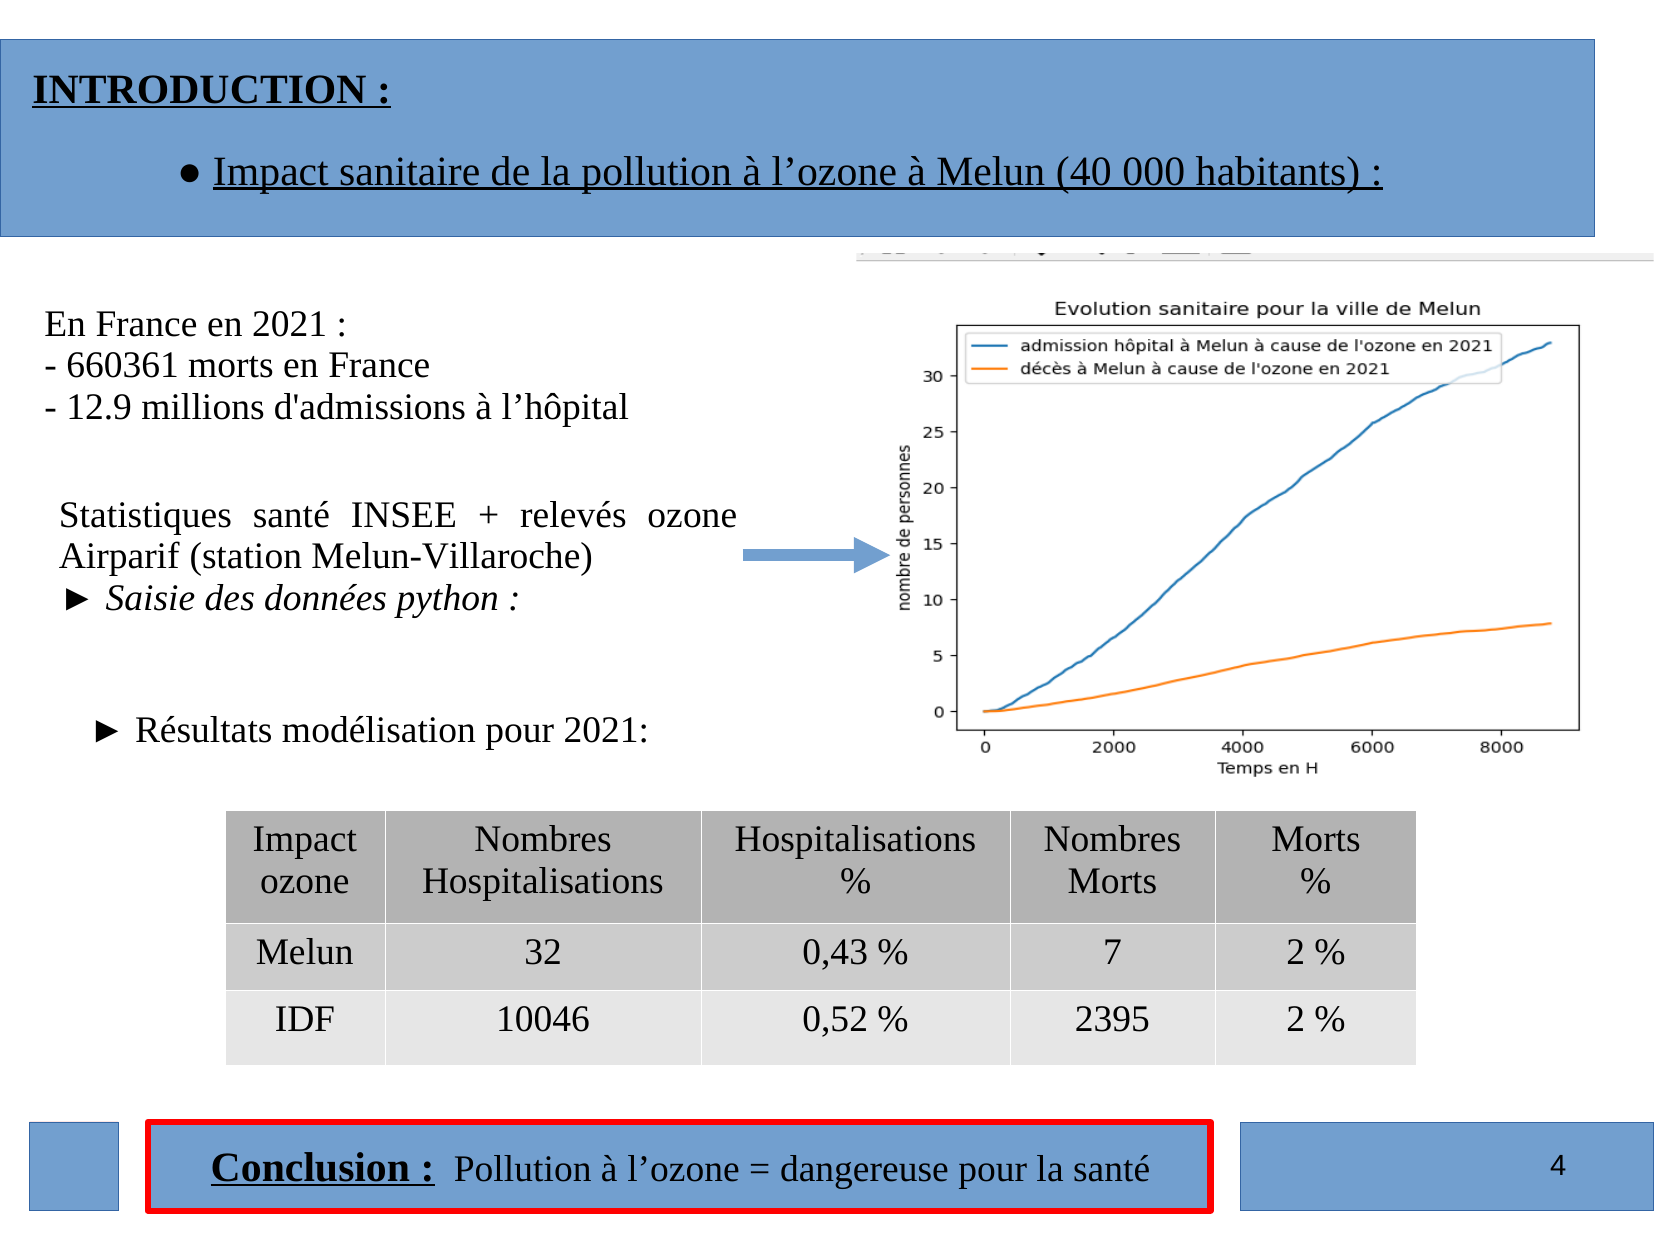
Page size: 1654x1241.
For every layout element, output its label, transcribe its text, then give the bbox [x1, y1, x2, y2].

text_box En France en 2021 : - 660361 morts en France - 12.9 millions d'admissions à l’hôpital [29, 295, 739, 518]
table_cell 2 % [1216, 924, 1416, 990]
text_box 4 [1535, 1141, 1654, 1206]
table_cell 10046 [386, 991, 701, 1065]
table_cell Melun [226, 924, 385, 990]
table_cell 7 [1011, 924, 1215, 990]
table_cell 0,43 % [702, 924, 1010, 990]
table_header Impact ozone [226, 811, 385, 923]
table_header Nombres Hospitalisations [386, 811, 701, 923]
text_box INTRODUCTION : [17, 59, 426, 167]
text_box Statistiques santé INSEE + relevés ozone Airparif (station Melun-Villaroche) ► Saisie des données python : [59, 494, 739, 621]
table_cell IDF [226, 991, 385, 1065]
table_cell 0,52 % [702, 991, 1010, 1065]
text_box Conclusion : Pollution à l’ozone = dangereuse pour la santé [151, 1136, 1207, 1208]
text_box ► Résultats modélisation pour 2021: [88, 708, 709, 798]
table_header Morts % [1216, 811, 1416, 923]
table_cell 2 % [1216, 991, 1416, 1065]
text_box ● Impact sanitaire de la pollution à l’ozone à Melun (40 000 habitants) : [177, 147, 1565, 241]
table_cell 32 [386, 924, 701, 990]
picture [856, 253, 1654, 782]
table_header Nombres Morts [1011, 811, 1215, 923]
text_box Conclusion : Pollution à l’ozone = dangereuse pour la santé [134, 1136, 1228, 1240]
table_header Hospitalisations % [702, 811, 1010, 923]
table_cell 2395 [1011, 991, 1215, 1065]
